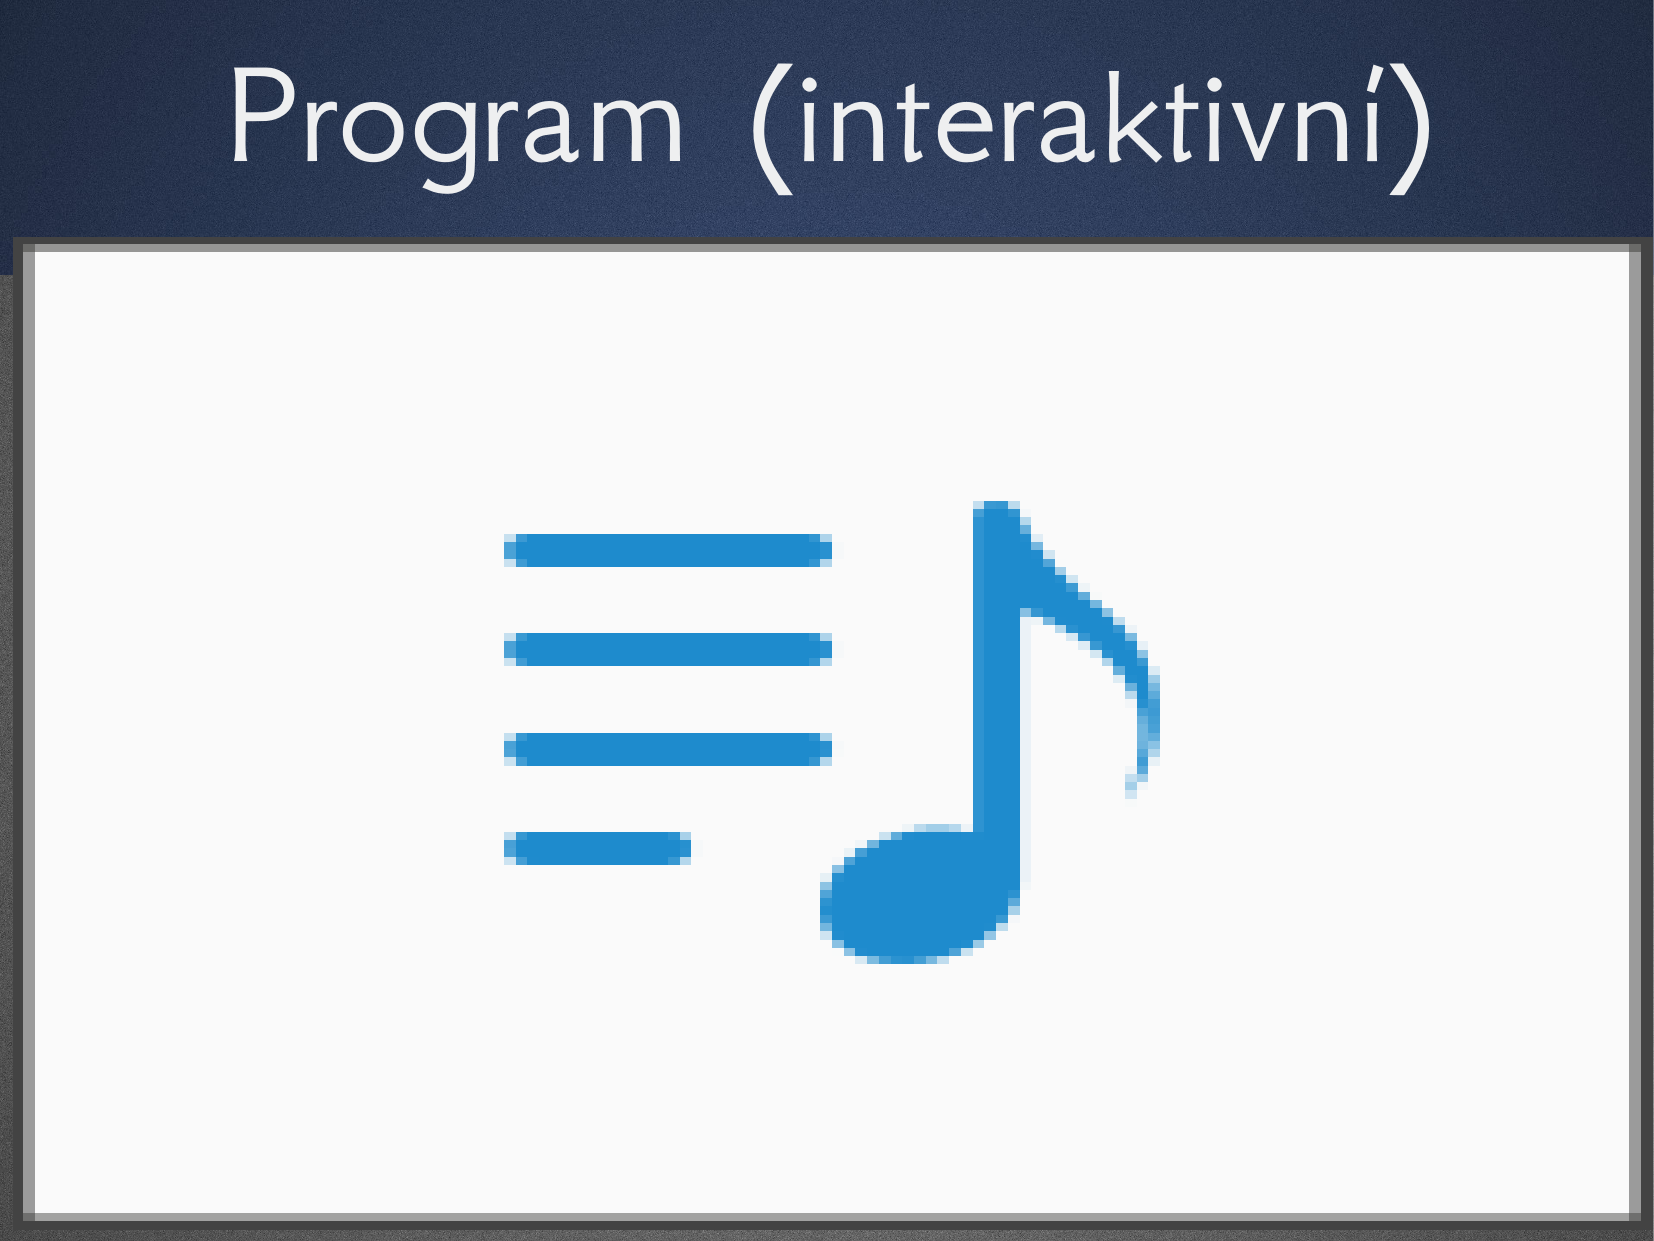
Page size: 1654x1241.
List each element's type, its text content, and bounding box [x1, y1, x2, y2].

text_box [11, 236, 1654, 1231]
picture [0, 0, 1654, 1241]
title Program (interaktivní) [88, 29, 1565, 236]
